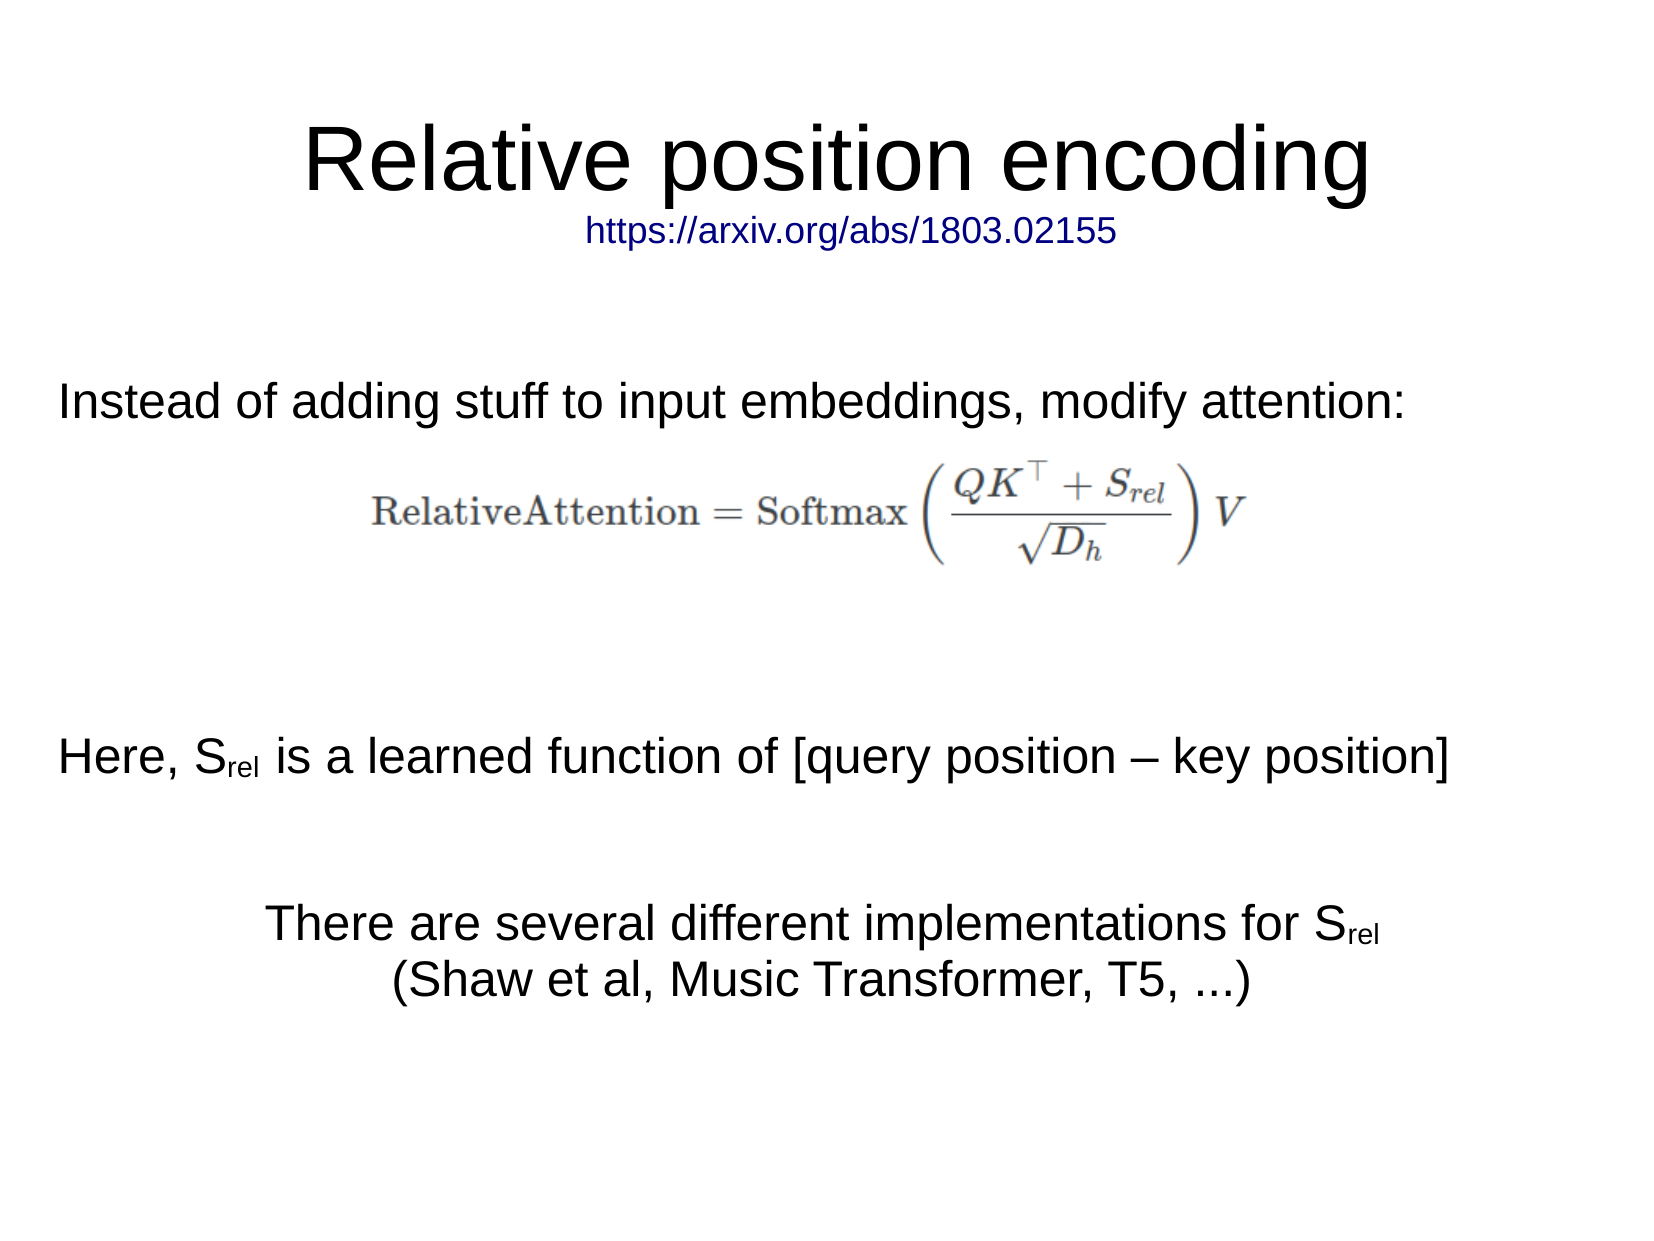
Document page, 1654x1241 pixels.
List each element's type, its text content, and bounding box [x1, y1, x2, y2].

text_box Instead of adding stuff to input embeddings, modify attention: [42, 366, 1602, 493]
title Relative position encoding [94, 55, 1583, 263]
text_box Here, Srel is a learned function of [query position – key position] There are several different implementations for Srel (Shaw et al, Music Transformer, T5, ...) [42, 720, 1602, 1015]
picture [353, 493, 1275, 594]
text_box https://arxiv.org/abs/1803.02155 [570, 202, 1133, 301]
